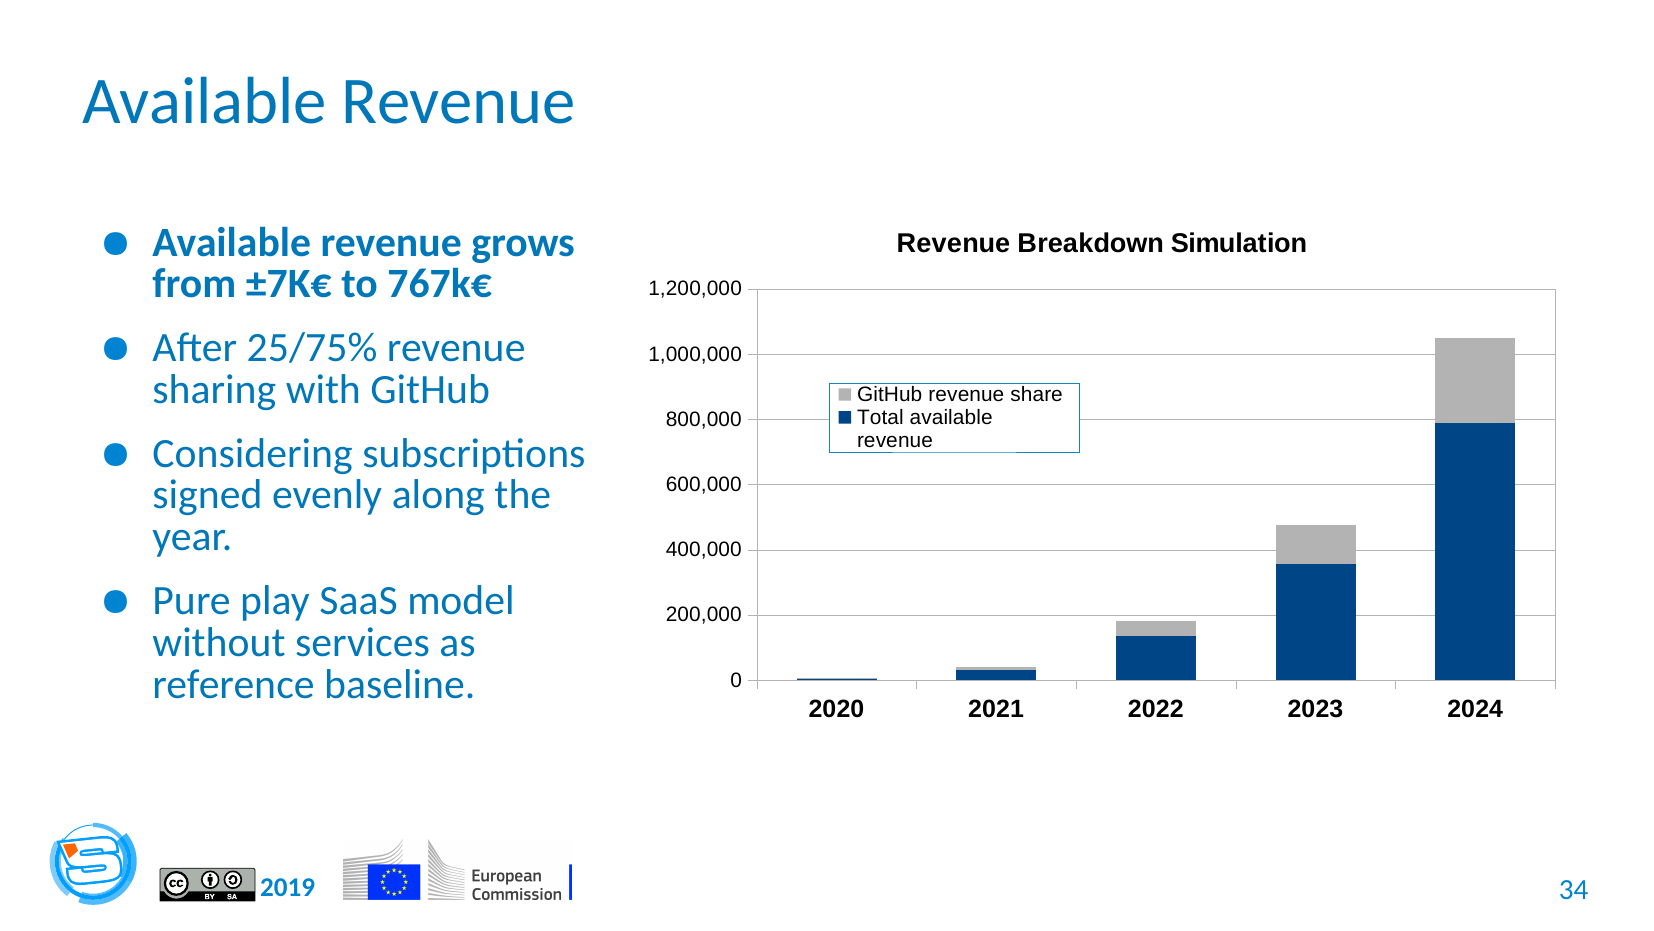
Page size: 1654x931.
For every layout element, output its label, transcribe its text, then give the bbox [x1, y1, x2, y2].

title Available Revenue [82, 73, 1563, 145]
picture [343, 839, 572, 900]
picture [629, 201, 1575, 733]
list Available revenue grows from ±7K€ to 767k€ After 25/75% revenue sharing with GitHub Considering subscriptions signed evenly along the year. Pure play SaaS model without services as reference baseline. [84, 224, 602, 709]
